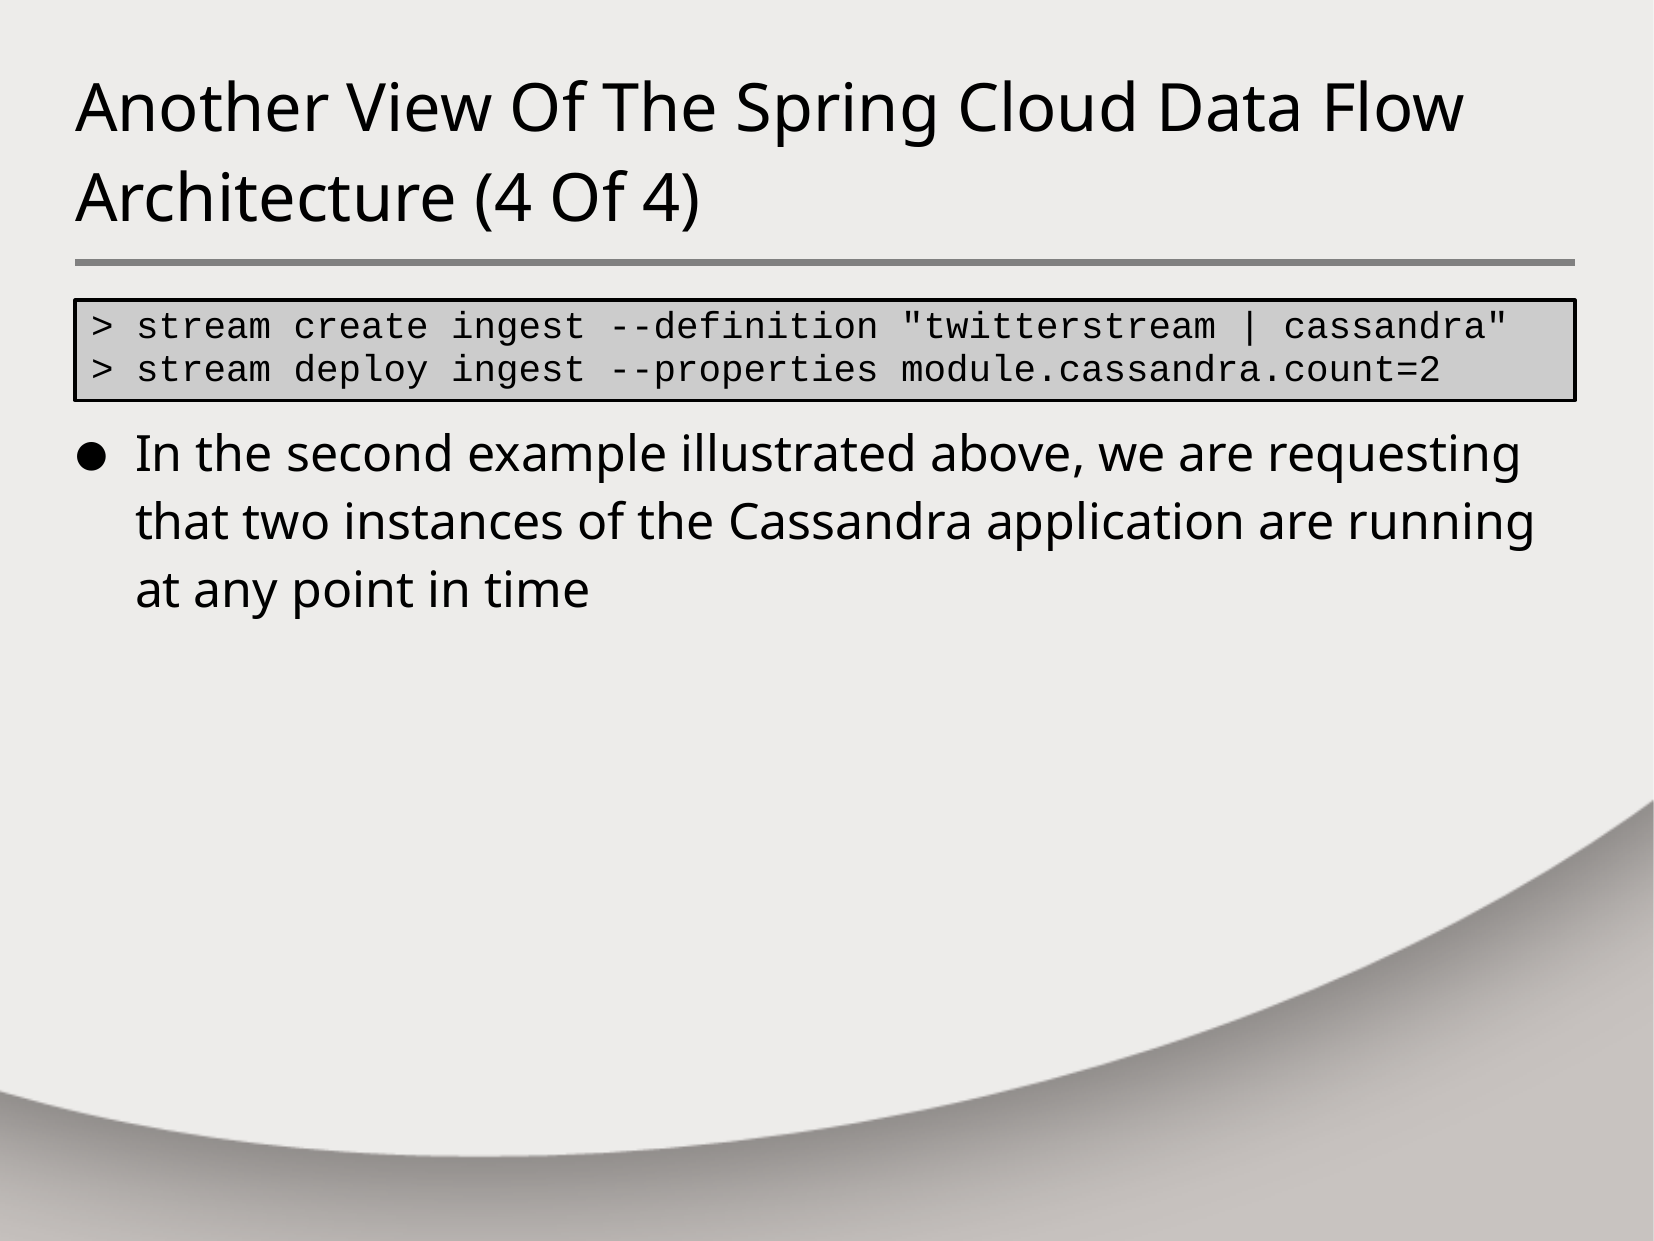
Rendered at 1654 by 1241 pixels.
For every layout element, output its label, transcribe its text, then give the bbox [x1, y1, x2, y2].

title Another View Of The Spring Cloud Data Flow Architecture (4 Of 4) [75, 75, 1576, 226]
picture [0, 0, 1654, 1241]
list In the second example illustrated above, we are requesting that two instances of the Cassandra application are running at any point in time [75, 300, 1576, 1163]
